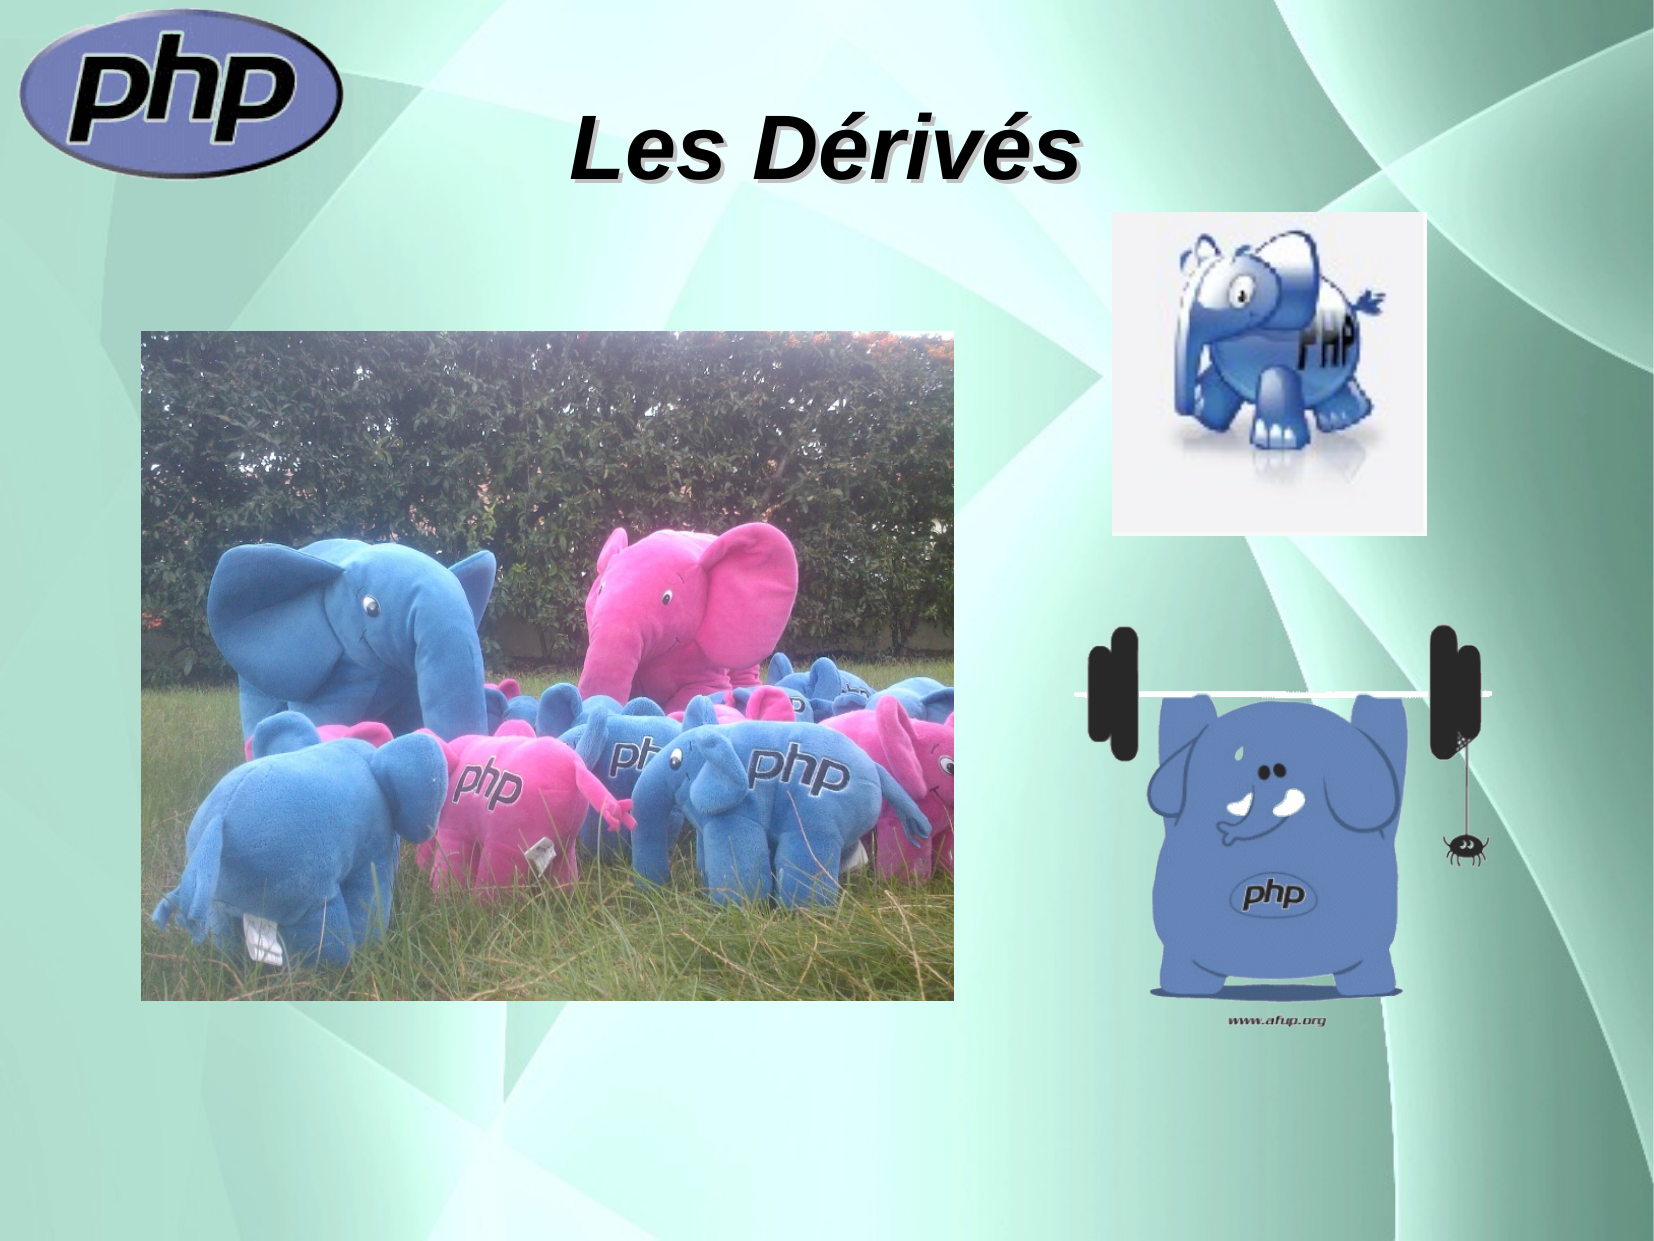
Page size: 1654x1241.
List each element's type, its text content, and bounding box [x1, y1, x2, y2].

picture [0, 0, 1654, 1241]
text_box Les Dérivés [82, 49, 1571, 257]
